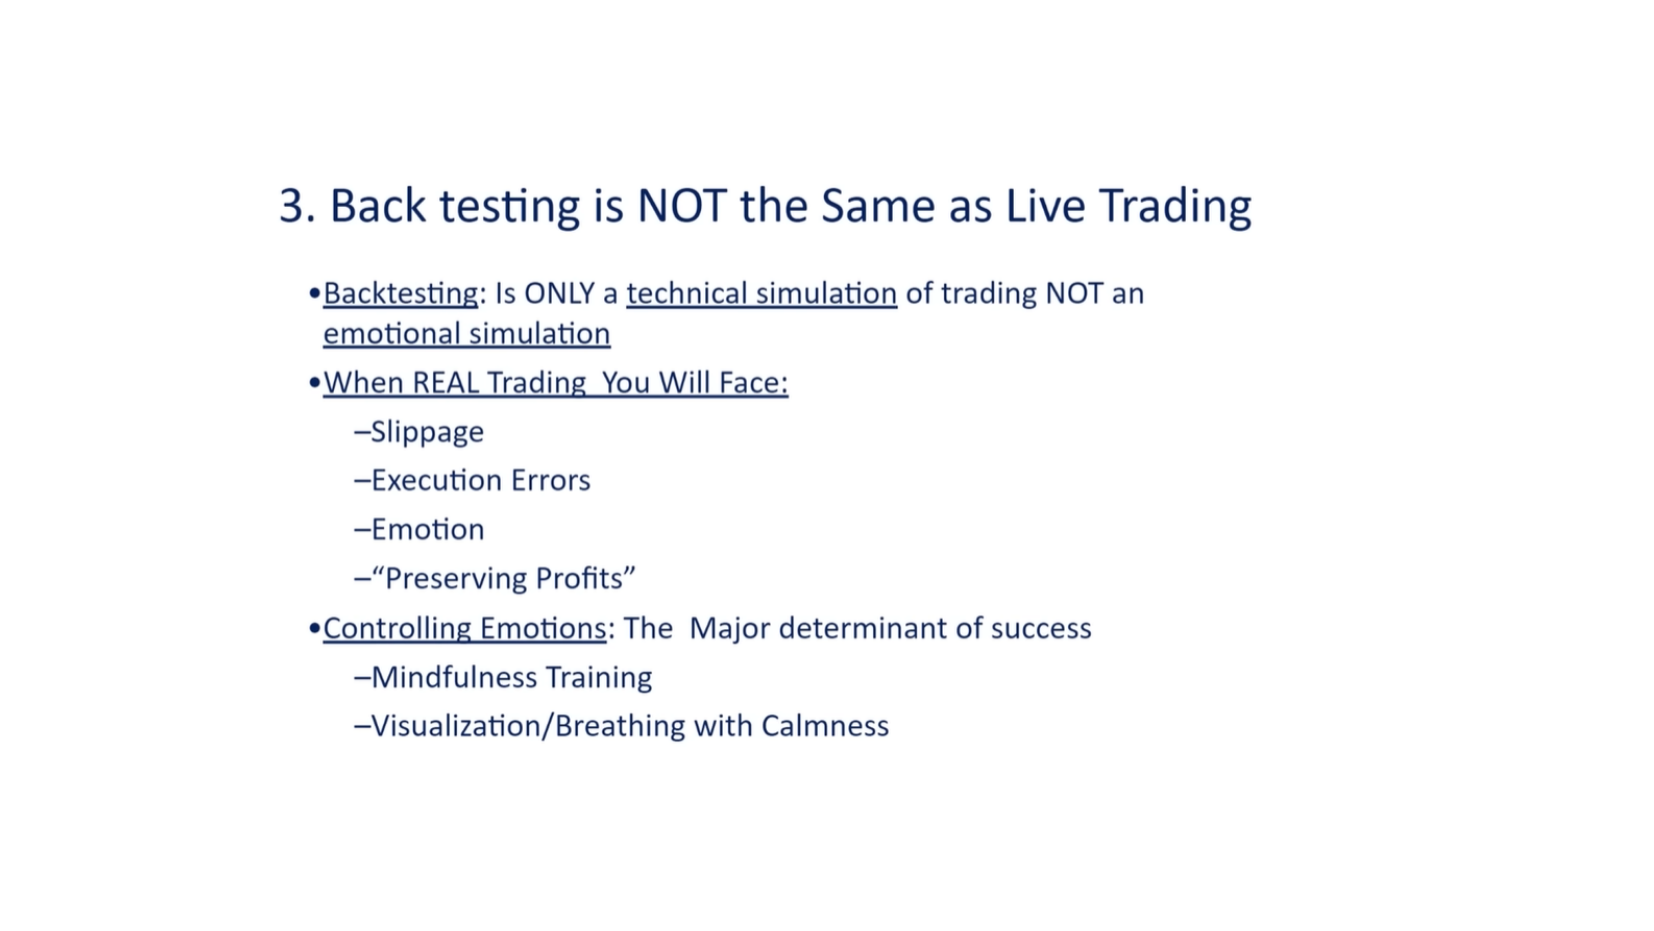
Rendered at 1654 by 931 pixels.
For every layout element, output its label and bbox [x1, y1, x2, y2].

picture [187, 136, 1384, 751]
